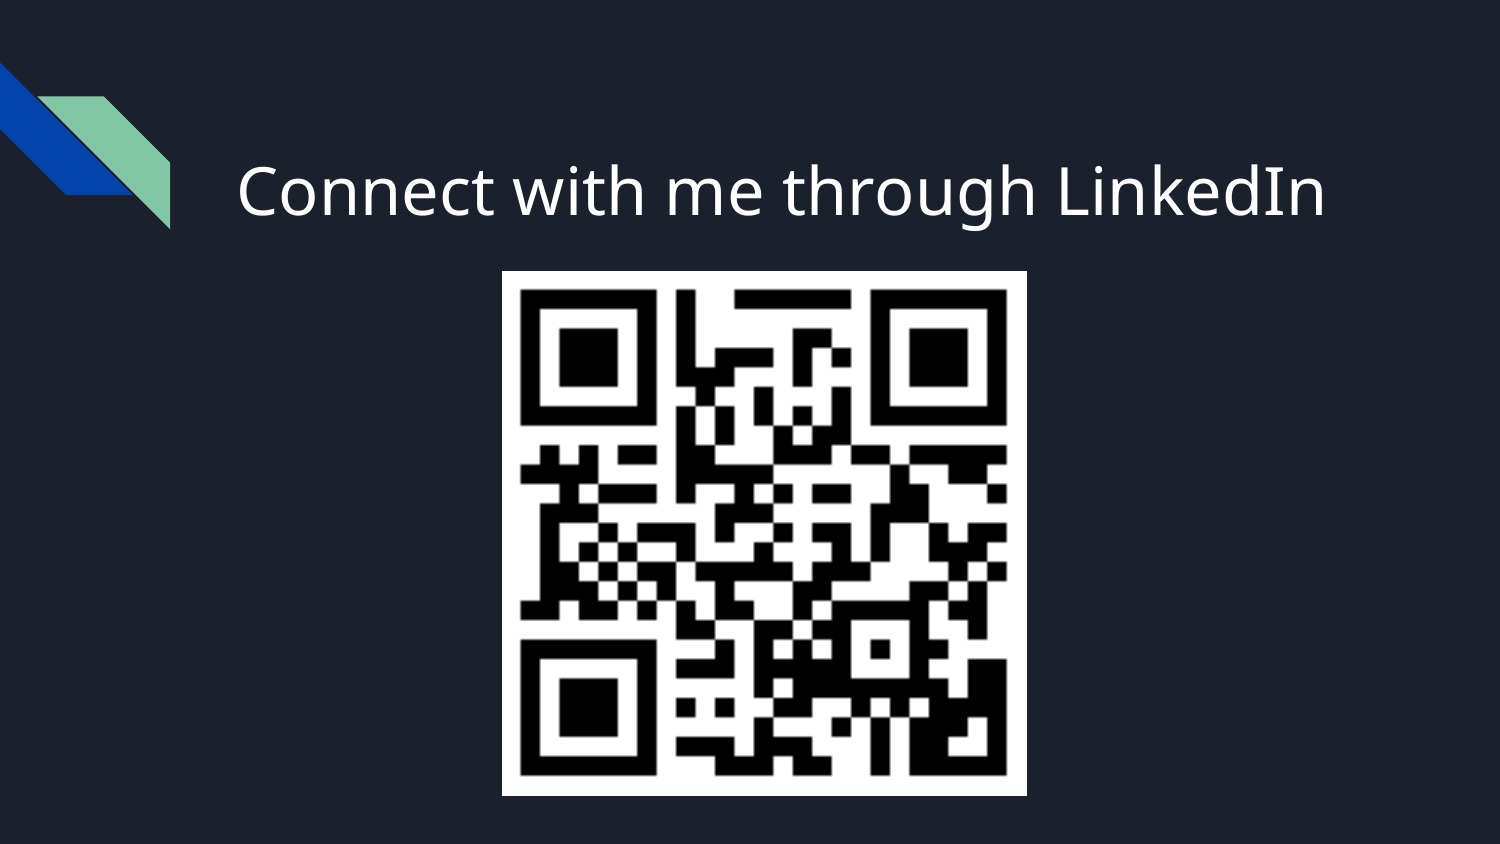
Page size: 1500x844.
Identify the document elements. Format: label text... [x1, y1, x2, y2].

picture [502, 271, 1027, 796]
title Connect with me through LinkedIn [221, 121, 1377, 272]
